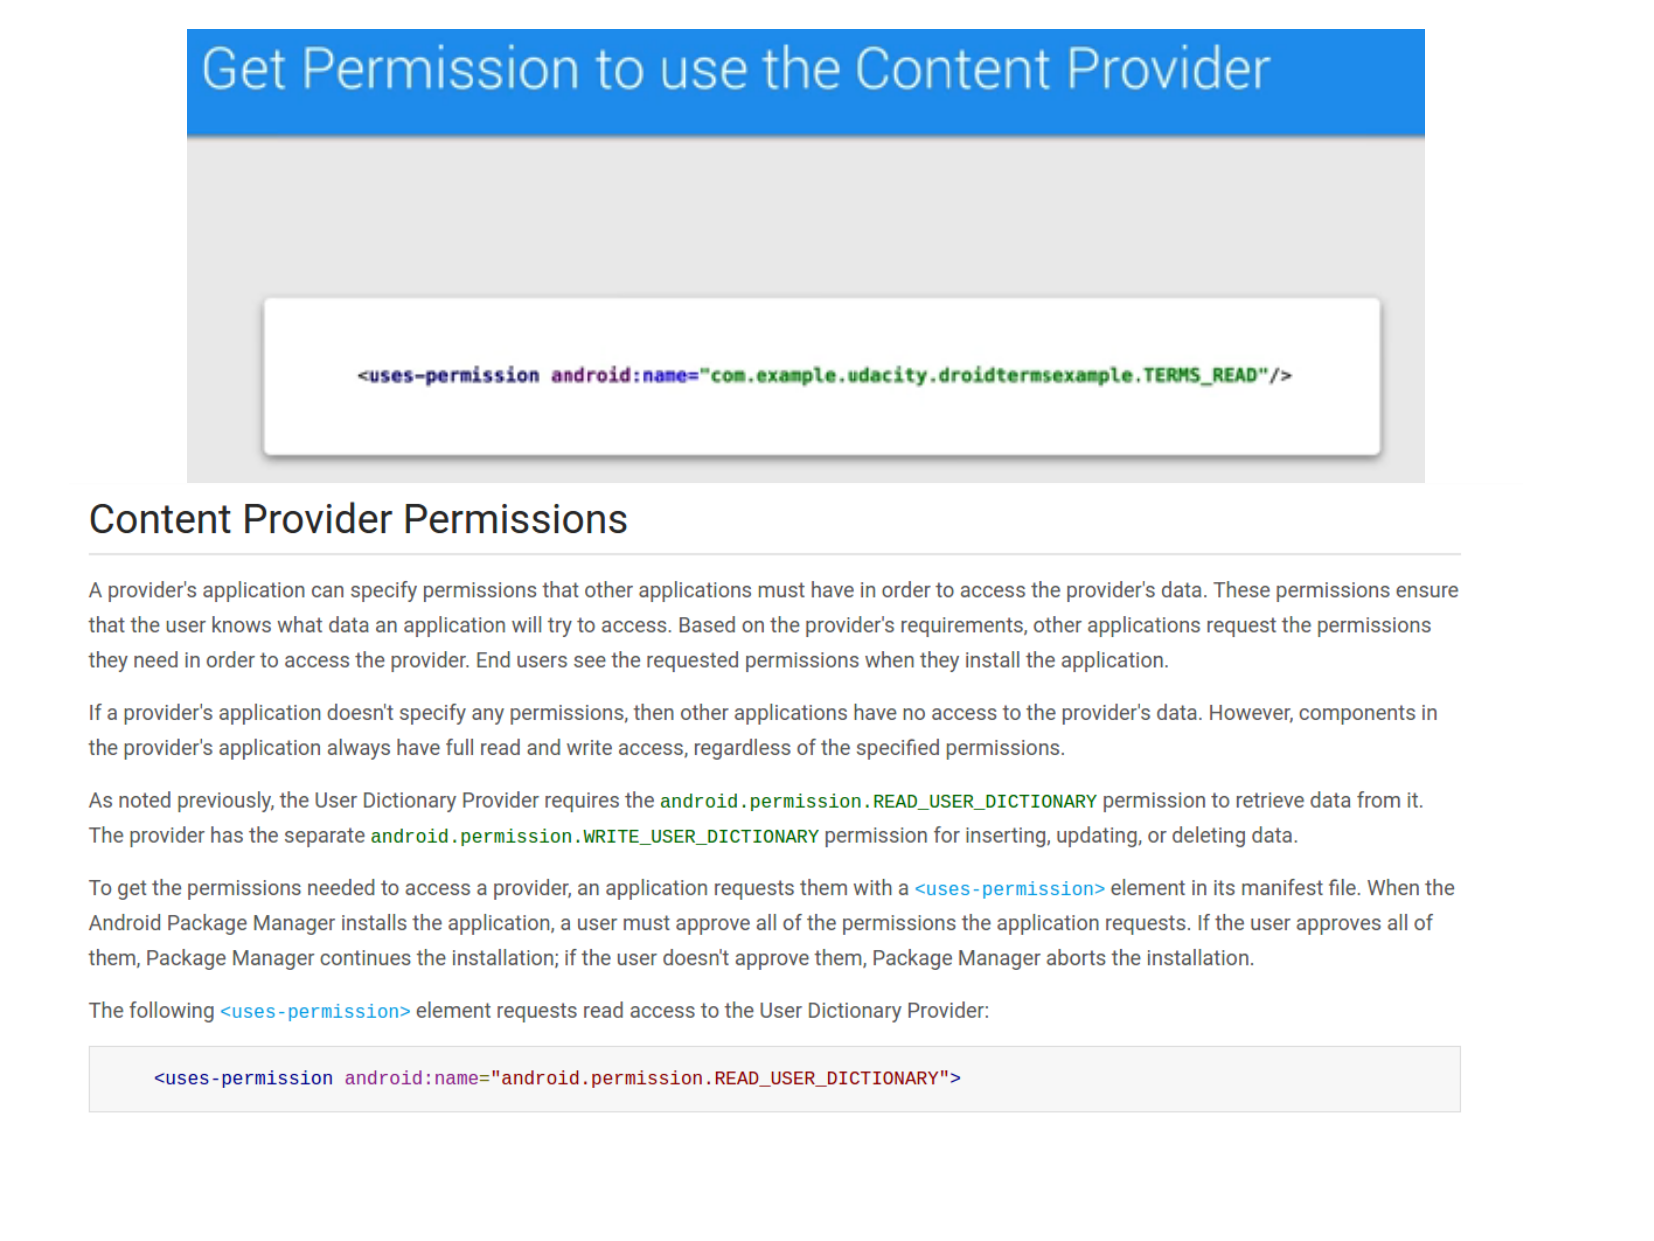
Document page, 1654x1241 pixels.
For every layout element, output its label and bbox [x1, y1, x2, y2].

picture [69, 29, 1523, 1123]
